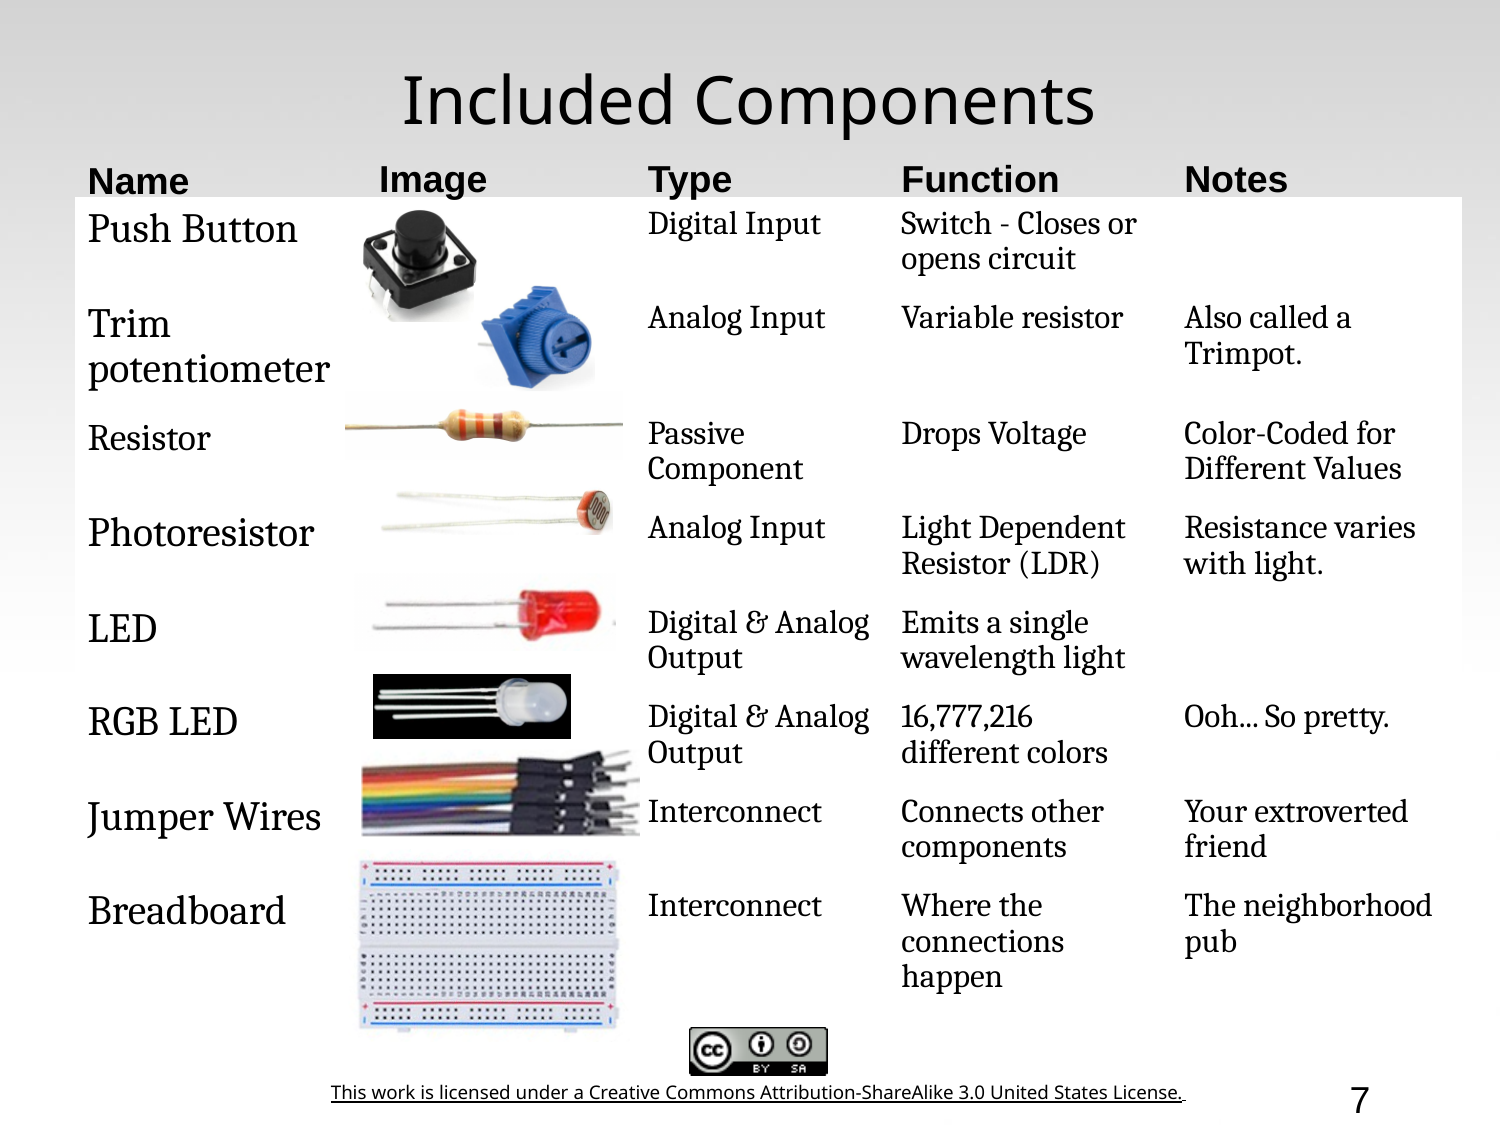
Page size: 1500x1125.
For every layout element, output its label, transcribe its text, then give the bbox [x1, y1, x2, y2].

table_cell Resistance varies with light. [1172, 502, 1462, 596]
table_cell Photoresistor [75, 502, 366, 596]
table_cell Also called a Trimpot. [1172, 291, 1462, 407]
table_cell [366, 838, 635, 879]
table_cell Ooh... So pretty. [1172, 691, 1462, 785]
table_cell The neighborhood pub [1172, 879, 1462, 1013]
title Included Components [112, 49, 1388, 153]
table_cell [366, 691, 635, 748]
table_cell Passive Component [635, 407, 889, 502]
table_cell 16,777,216 different colors [889, 691, 1172, 785]
table_header Notes [1172, 153, 1462, 212]
table_cell Your extroverted friend [1172, 785, 1462, 879]
table_cell Emits a single wavelength light [889, 596, 1172, 691]
table_cell Interconnect [635, 879, 889, 1013]
table_cell Analog Input [635, 502, 889, 596]
table_cell LED [75, 596, 366, 691]
table_cell Color-Coded for Different Values [1172, 407, 1462, 502]
table_cell Interconnect [635, 785, 889, 879]
table_cell [595, 291, 635, 407]
table_cell Resistor [75, 407, 366, 502]
table_cell Variable resistor [889, 291, 1172, 407]
table_cell [366, 407, 635, 502]
table_cell [631, 879, 635, 1013]
table_cell RGB LED [75, 691, 366, 785]
table_header Push Button [75, 212, 362, 291]
table_cell Connects other components [889, 785, 1172, 879]
table_header Switch - Closes or opens circuit [889, 212, 1172, 291]
table_cell Trim potentiometer [75, 291, 366, 407]
table_header Image [366, 153, 635, 212]
table_cell [366, 596, 635, 691]
table_cell Digital & Analog Output [635, 691, 889, 785]
picture [0, 0, 1500, 1125]
table_cell Digital & Analog Output [635, 596, 889, 691]
table_header [478, 212, 635, 291]
table_cell [366, 322, 474, 391]
table_header Digital Input [635, 212, 889, 291]
table_cell Breadboard [75, 879, 348, 1013]
table_cell Drops Voltage [889, 407, 1172, 502]
table_header Name [75, 153, 366, 212]
table_header Function [889, 153, 1172, 212]
table_header Type [635, 153, 889, 212]
table_cell Analog Input [635, 291, 889, 407]
table_cell Jumper Wires [75, 785, 366, 879]
table_header [1172, 212, 1462, 291]
table_cell Where the connections happen [889, 879, 1172, 1013]
table_cell [366, 502, 635, 596]
table_cell [1172, 596, 1462, 691]
table_cell Light Dependent Resistor (LDR) [889, 502, 1172, 596]
